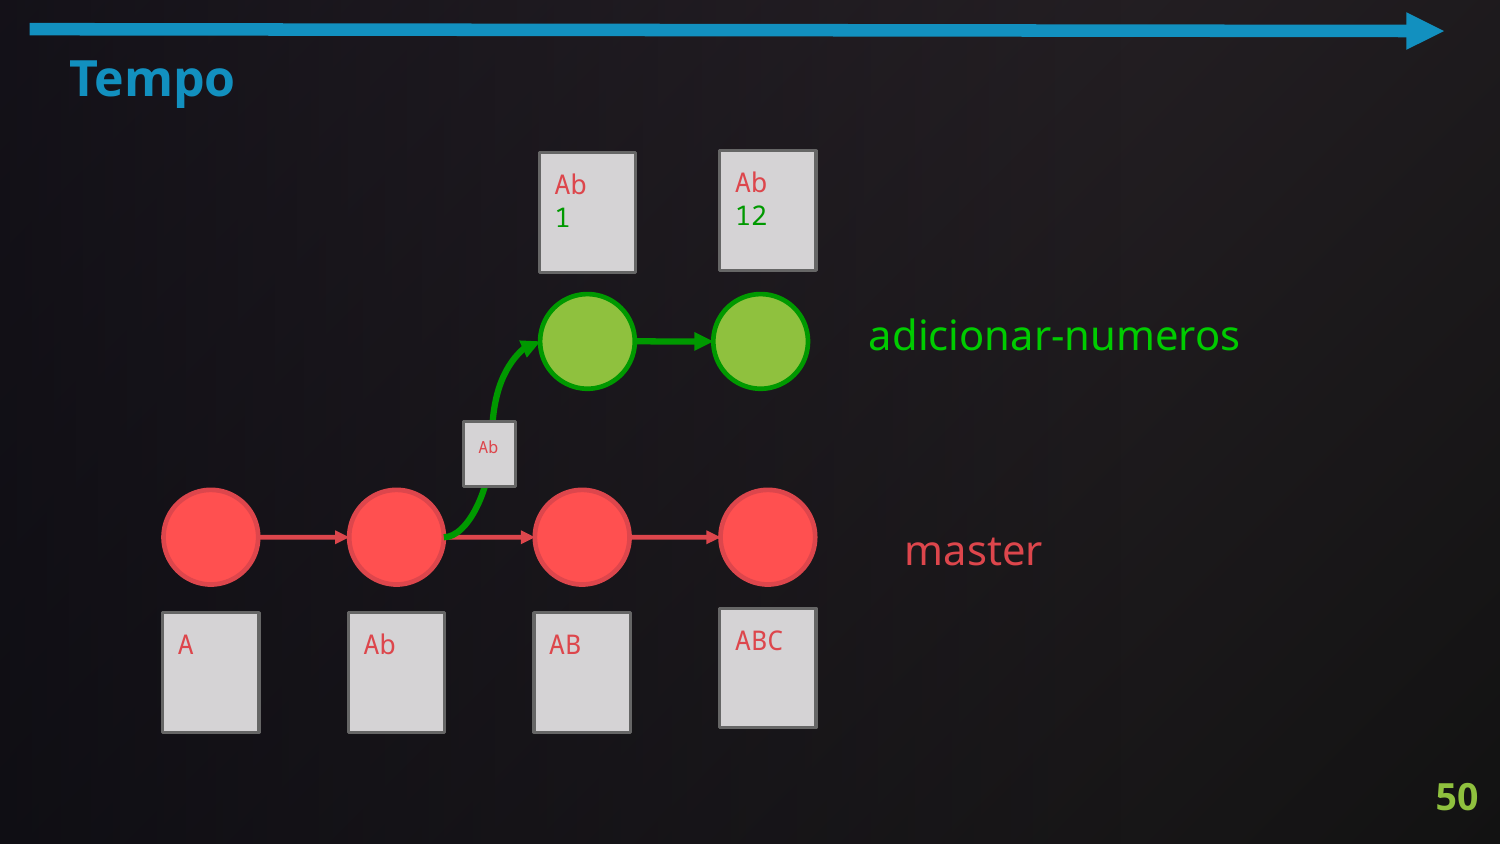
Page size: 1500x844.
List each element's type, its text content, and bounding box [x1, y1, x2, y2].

slide_number <number> [1407, 752, 1494, 844]
text_box AB [534, 612, 631, 733]
text_box master [889, 508, 1177, 574]
text_box ABC [719, 608, 816, 728]
text_box adicionar-numeros [853, 294, 1288, 359]
text_box Tempo [54, 31, 623, 138]
text_box [534, 489, 630, 585]
text_box [540, 294, 635, 389]
text_box [349, 489, 444, 585]
text_box Ab 12 [719, 150, 816, 271]
text_box Ab [348, 612, 445, 733]
text_box [163, 489, 259, 585]
text_box Ab [463, 421, 516, 487]
text_box Ab 1 [539, 152, 636, 273]
text_box [720, 489, 816, 585]
text_box A [162, 612, 259, 733]
text_box [713, 294, 808, 389]
